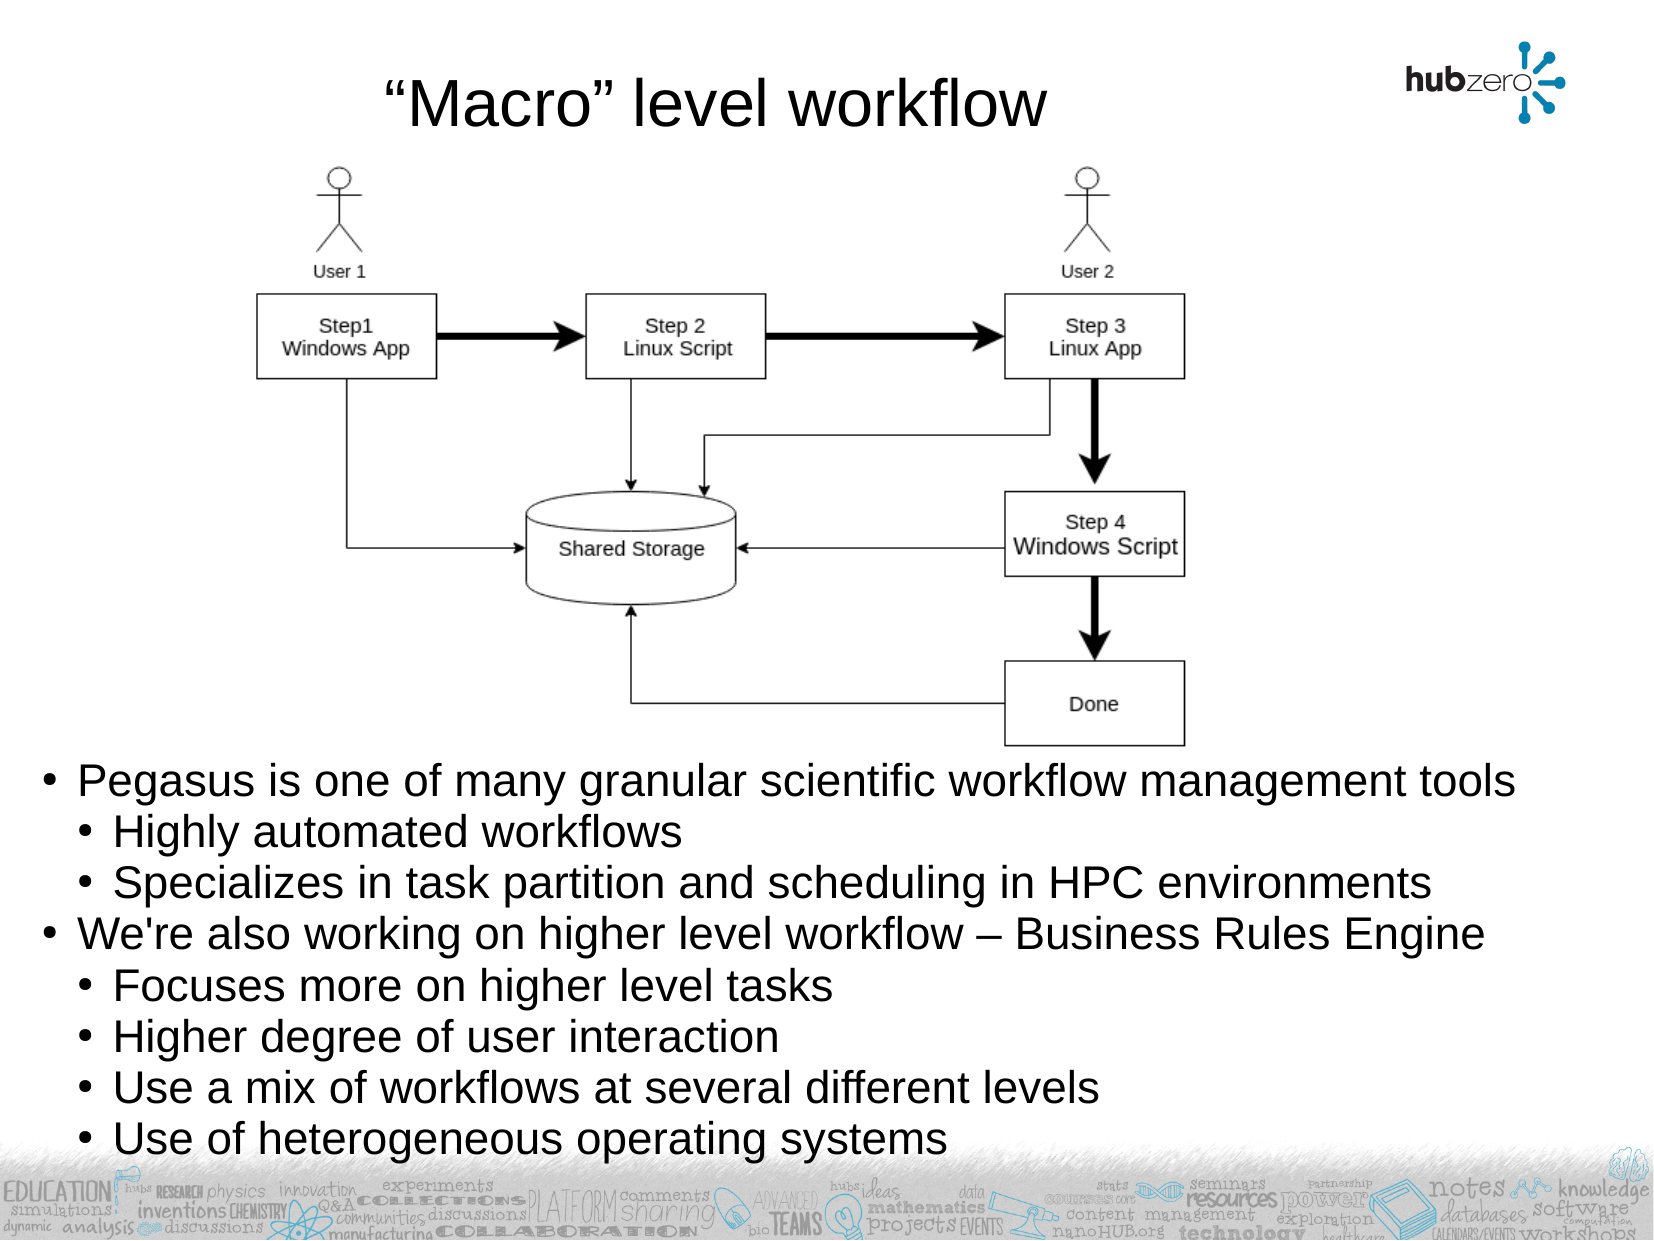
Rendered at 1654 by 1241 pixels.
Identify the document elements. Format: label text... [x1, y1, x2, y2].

picture [1402, 38, 1569, 127]
text_box Pegasus is one of many granular scientific workflow management tools Highly automated workflows Specializes in task partition and scheduling in HPC environments We're also working on higher level workflow – Business Rules Engine Focuses more on higher level tasks Higher degree of user interaction Use a mix of workflows at several different levels Use of heterogeneous operating systems [26, 747, 1533, 1224]
title “Macro” level workflow [82, 47, 1351, 161]
picture [0, 1140, 1654, 1240]
picture [255, 165, 1187, 747]
